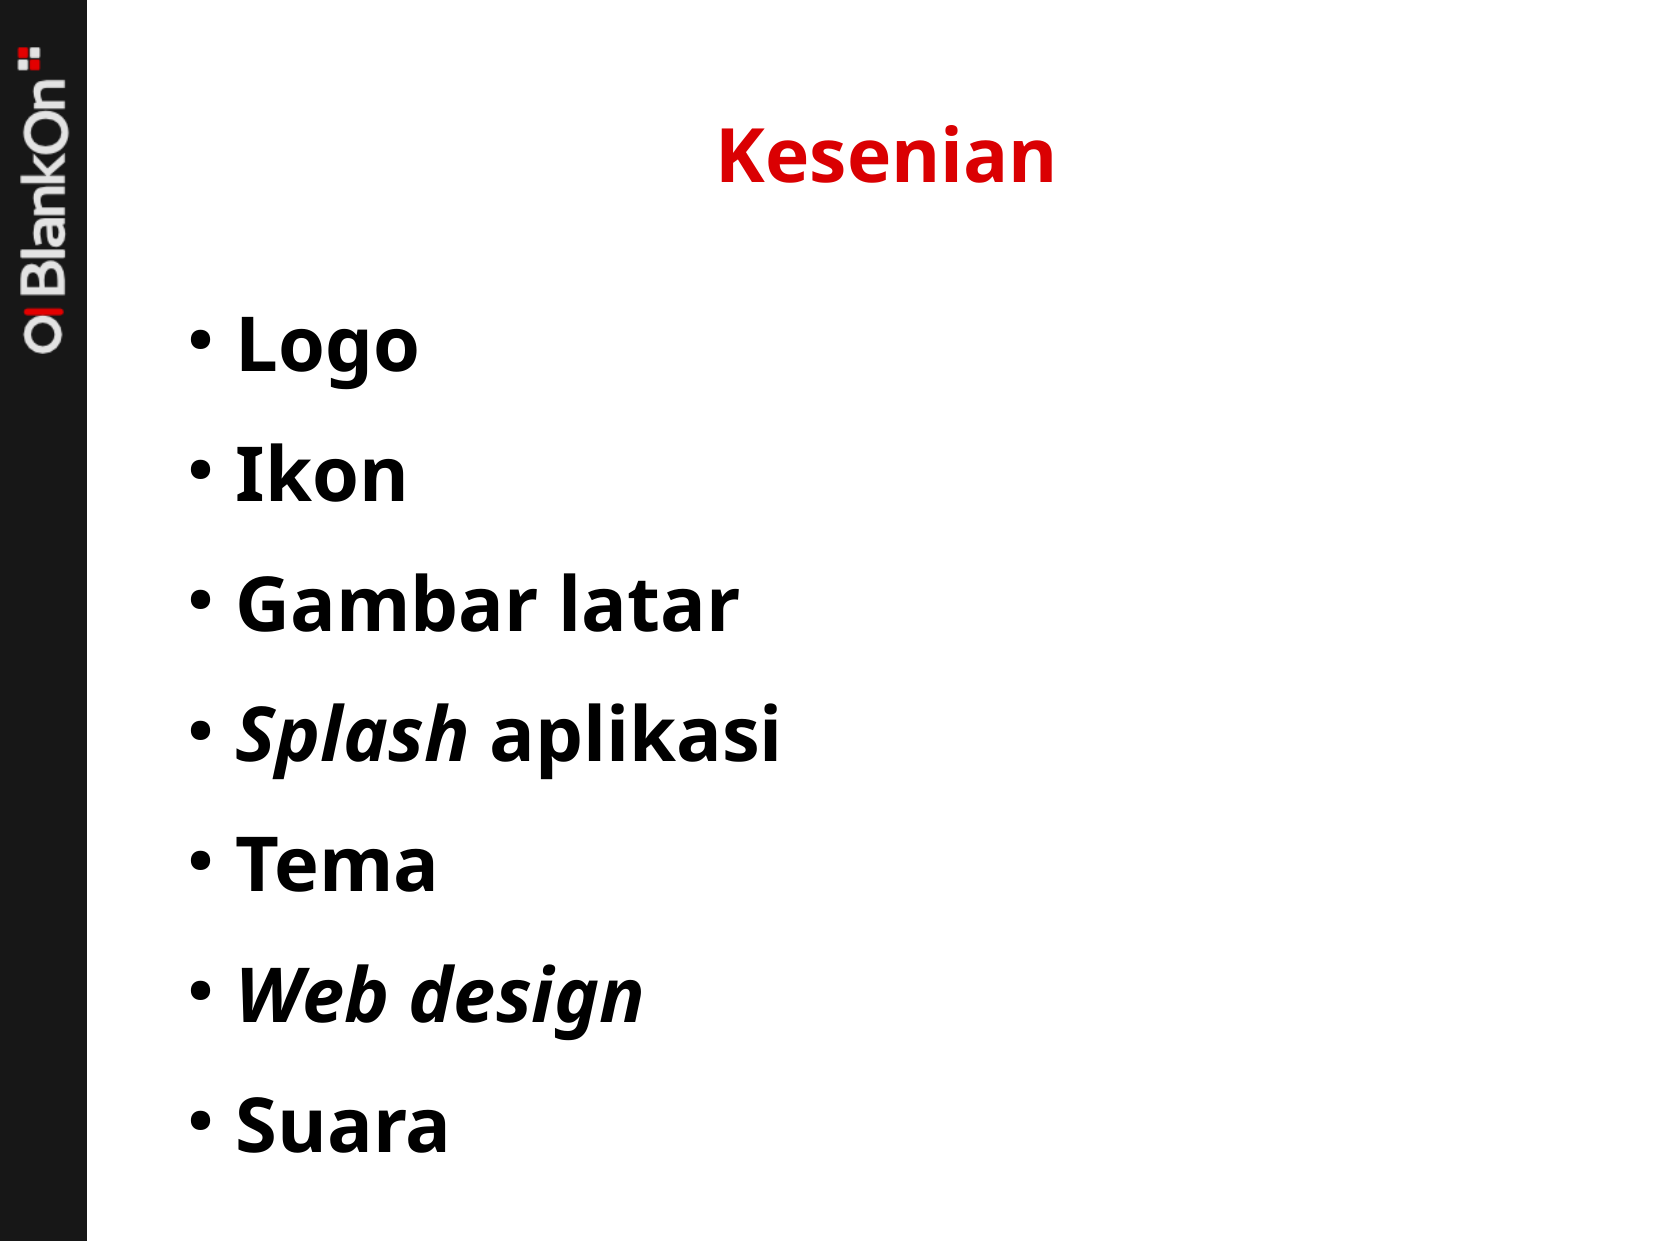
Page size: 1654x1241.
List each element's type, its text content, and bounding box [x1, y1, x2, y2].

title Kesenian [124, 49, 1613, 257]
picture [0, 0, 87, 1241]
list Logo Ikon Gambar latar Splash aplikasi Tema Web design Suara [171, 290, 1589, 1182]
